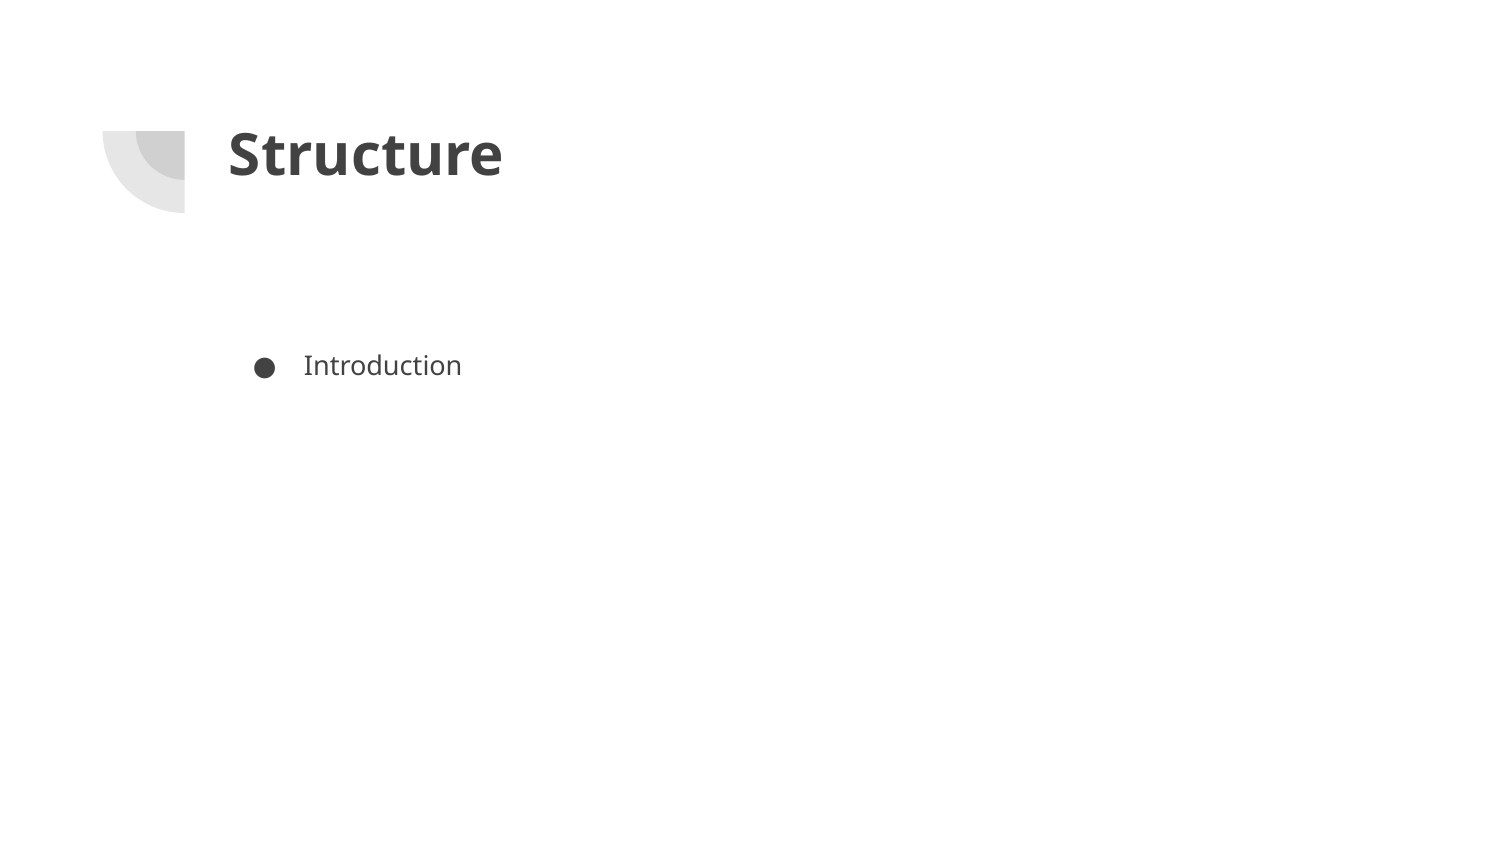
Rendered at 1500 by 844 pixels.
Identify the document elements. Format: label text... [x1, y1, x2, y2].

list Introduction [213, 326, 1368, 744]
title Structure [213, 98, 1368, 263]
